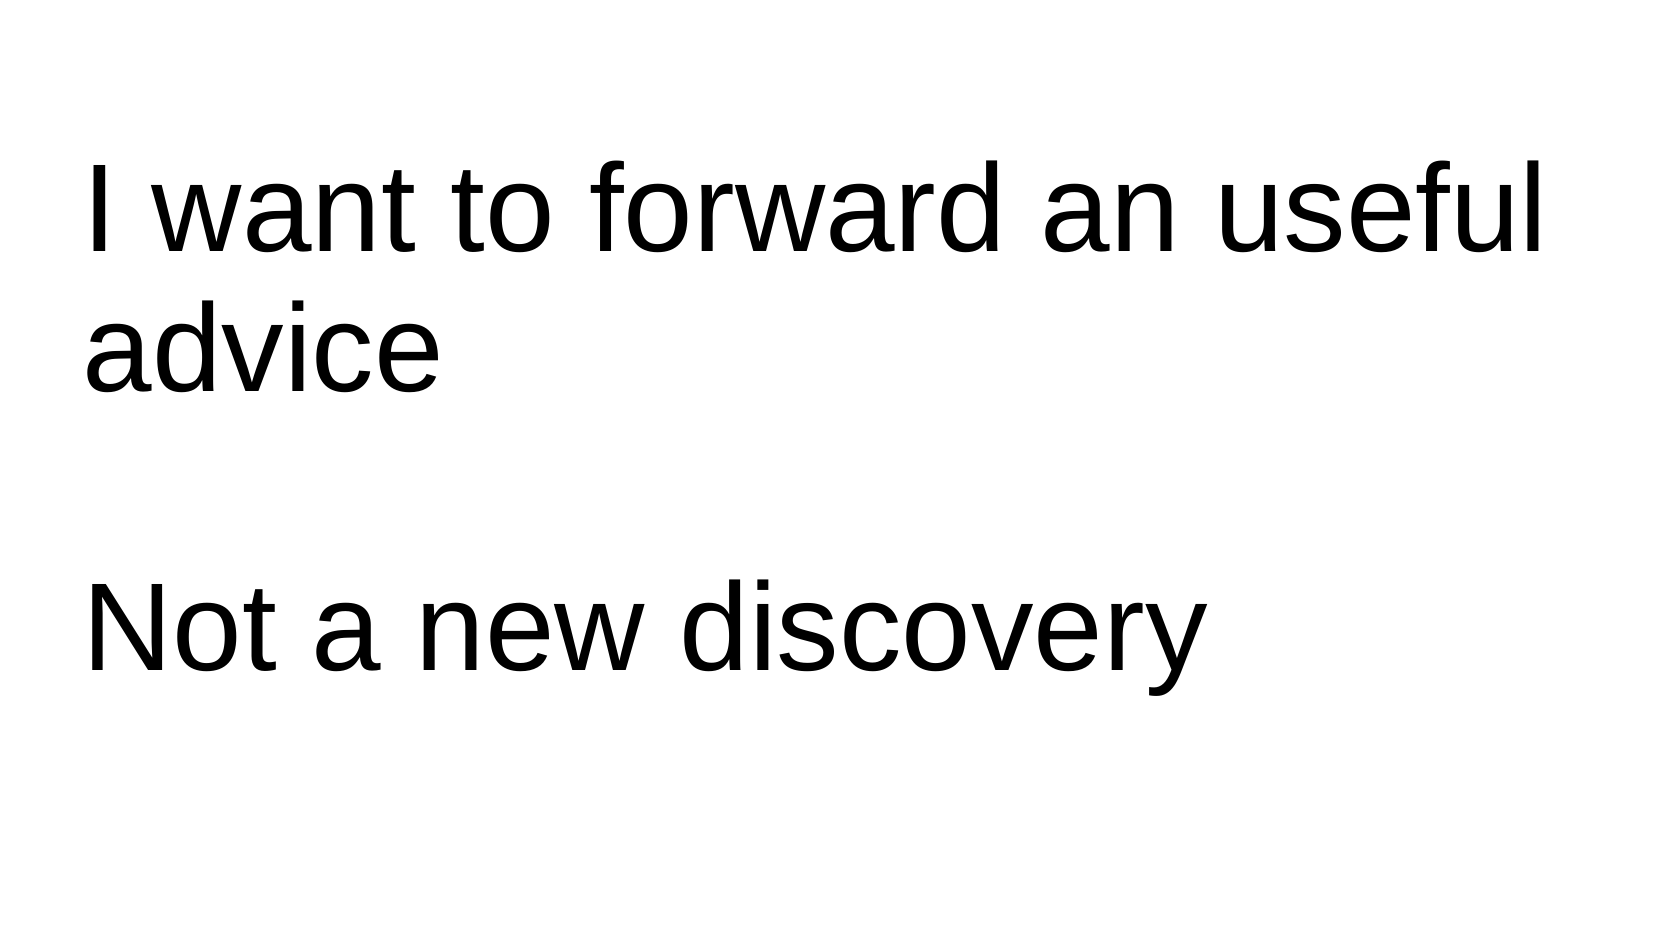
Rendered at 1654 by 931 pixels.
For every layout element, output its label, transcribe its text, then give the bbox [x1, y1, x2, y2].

subtitle I want to forward an useful advice Not a new discovery [82, 137, 1571, 837]
